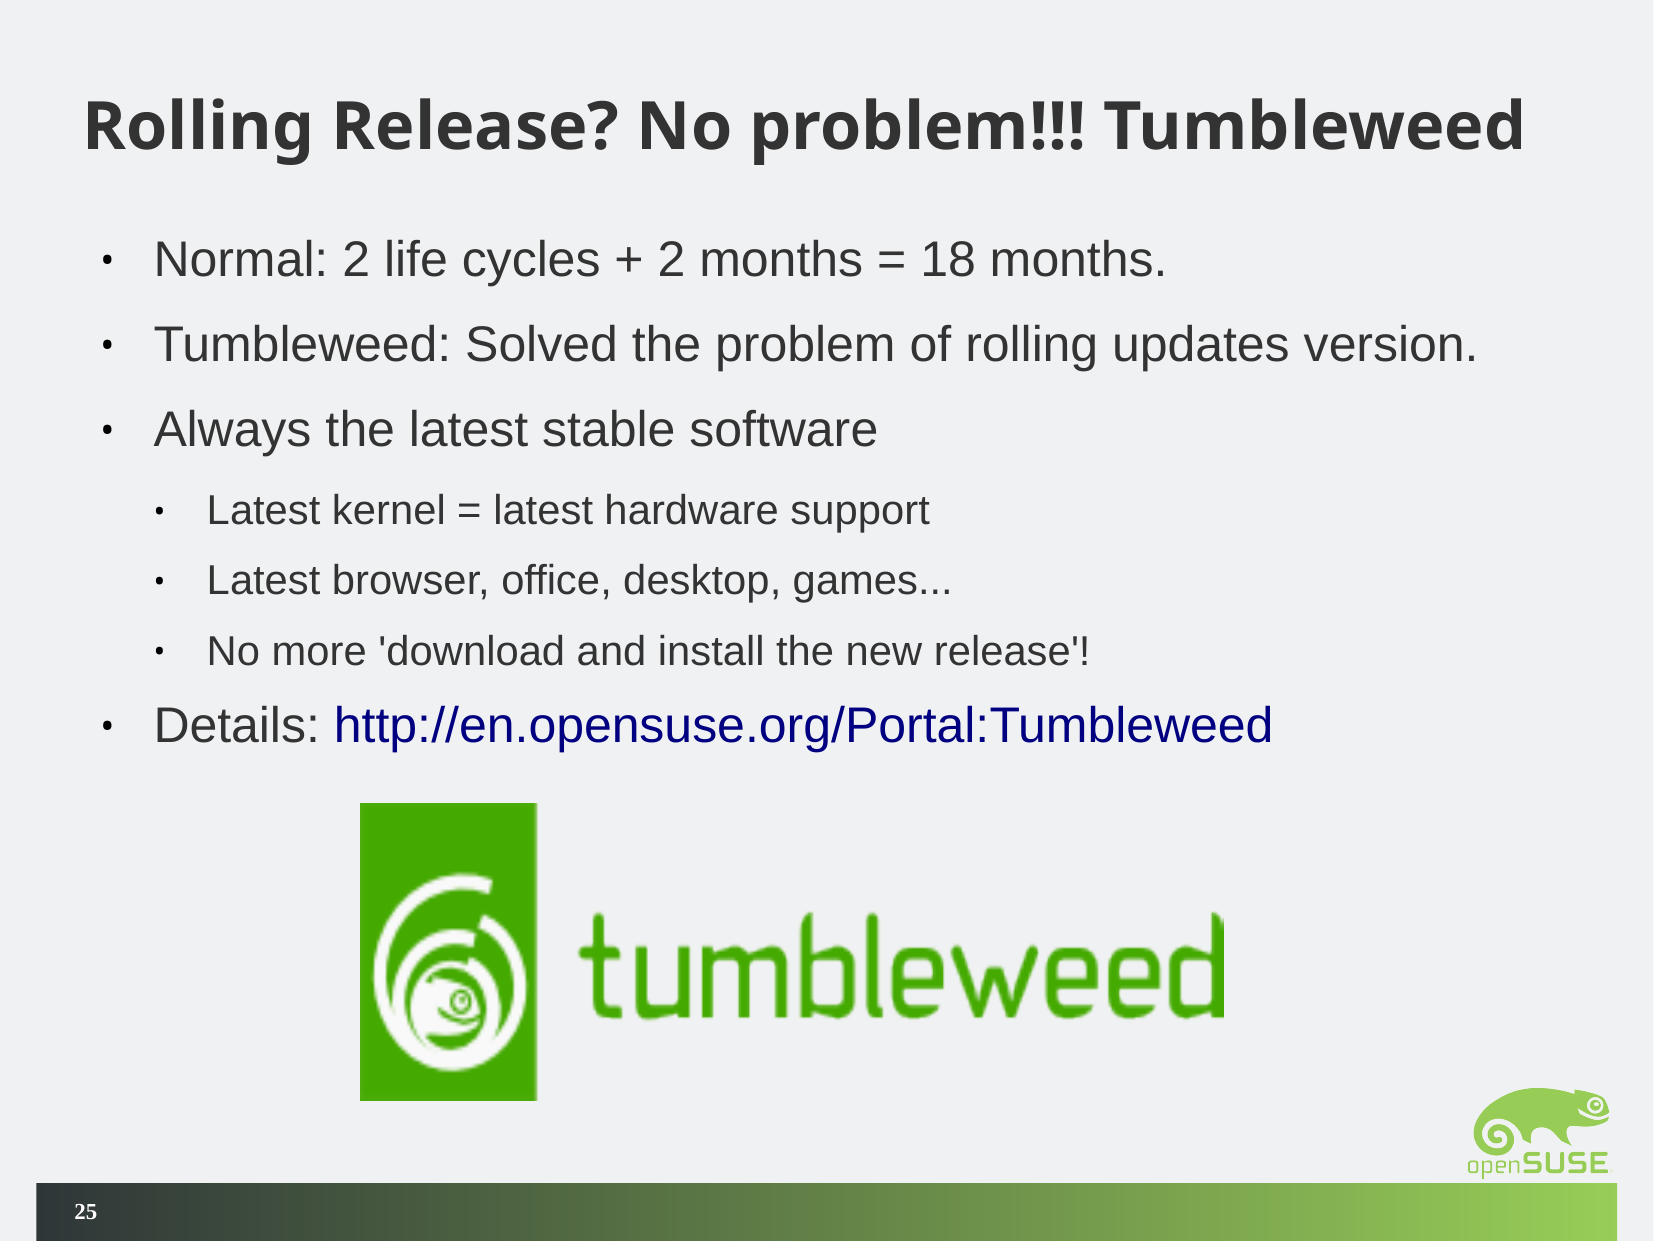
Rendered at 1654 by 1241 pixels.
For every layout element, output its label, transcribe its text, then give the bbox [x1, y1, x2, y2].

picture [0, 0, 1654, 1241]
list Normal: 2 life cycles + 2 months = 18 months. Tumbleweed: Solved the problem of rolling updates version. Always the latest stable software Latest kernel = latest hardware support Latest browser, office, desktop, games... No more 'download and install the new release'! Details: http://en.opensuse.org/Portal:Tumbleweed [82, 231, 1571, 1050]
title Rolling Release? No problem!!! Tumbleweed [82, 49, 1571, 198]
